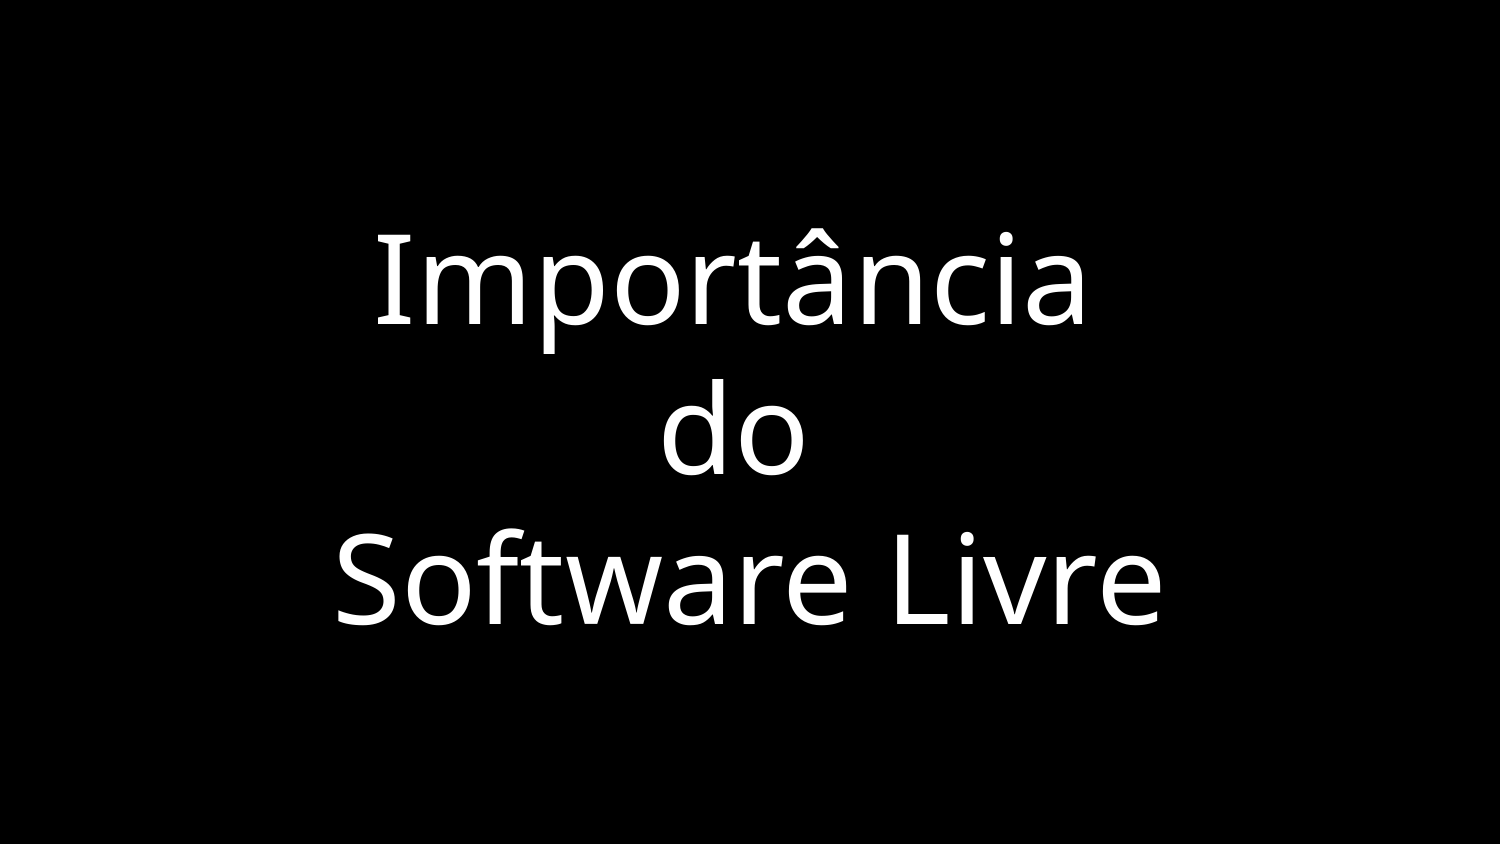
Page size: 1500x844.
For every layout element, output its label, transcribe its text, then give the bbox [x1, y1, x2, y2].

text_box Importância do Software Livre [126, 184, 1373, 687]
